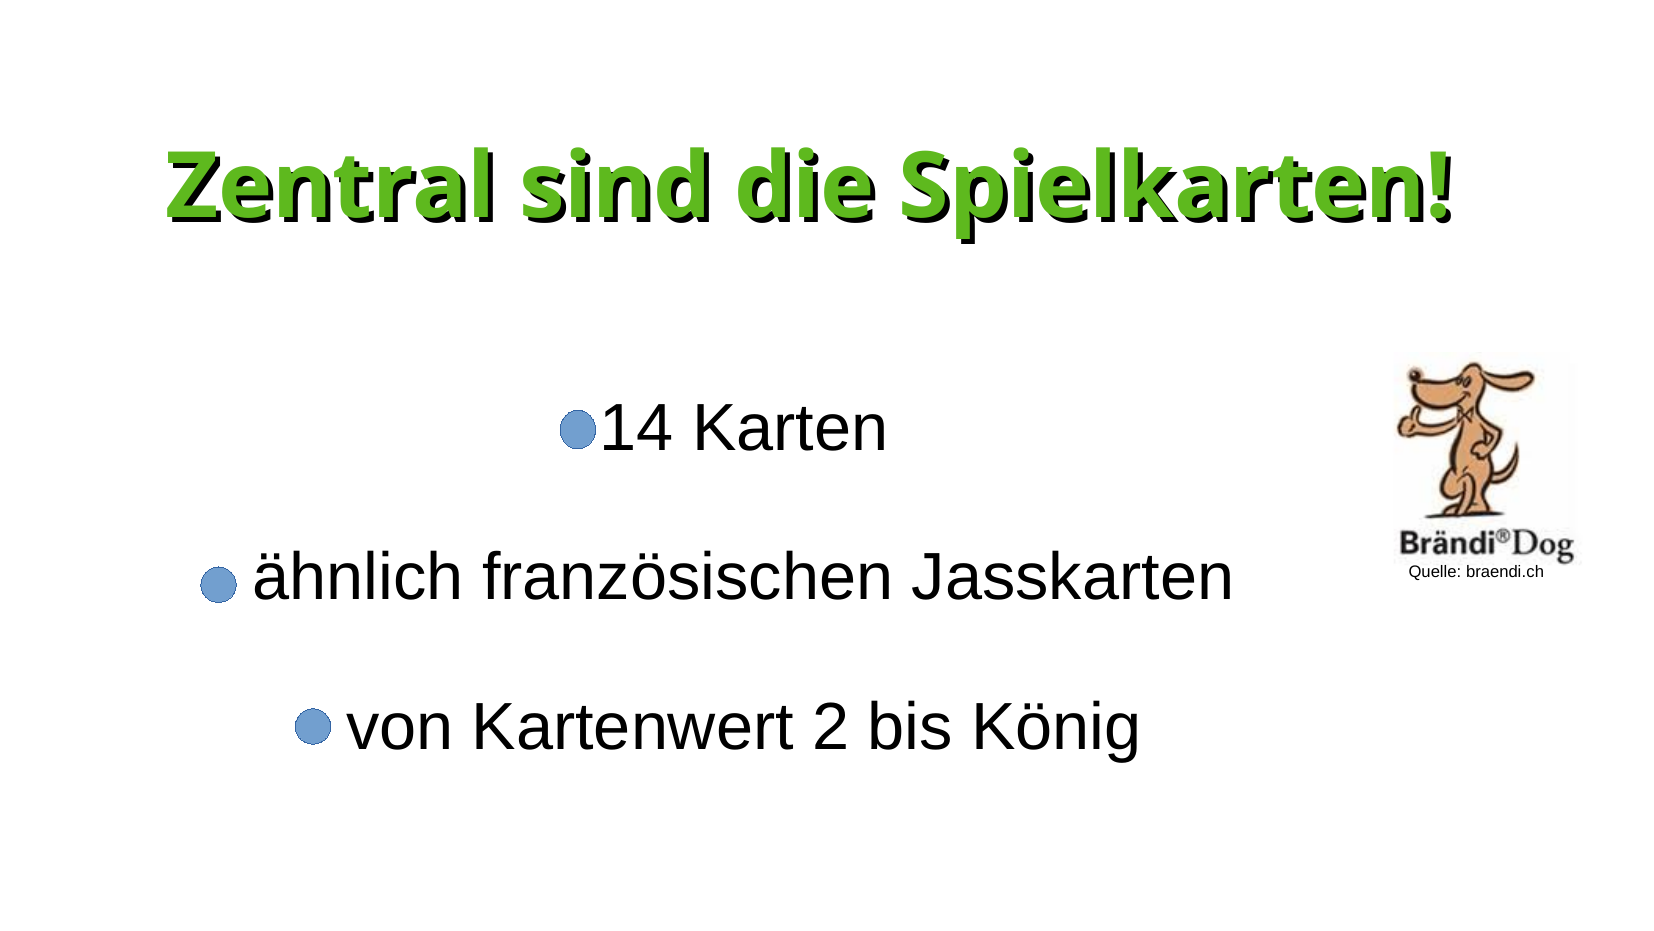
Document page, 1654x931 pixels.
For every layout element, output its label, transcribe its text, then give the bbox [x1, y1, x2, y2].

text_box [560, 410, 596, 449]
text_box Quelle: braendi.ch [1393, 555, 1607, 589]
chart [560, 398, 1094, 532]
text_box [295, 708, 331, 745]
title Zentral sind die Spielkarten! [59, 104, 1559, 260]
picture [1294, 352, 1654, 578]
subtitle 14 Karten ähnlich französischen Jasskarten von Kartenwert 2 bis König [129, 377, 1359, 776]
text_box [200, 566, 237, 603]
